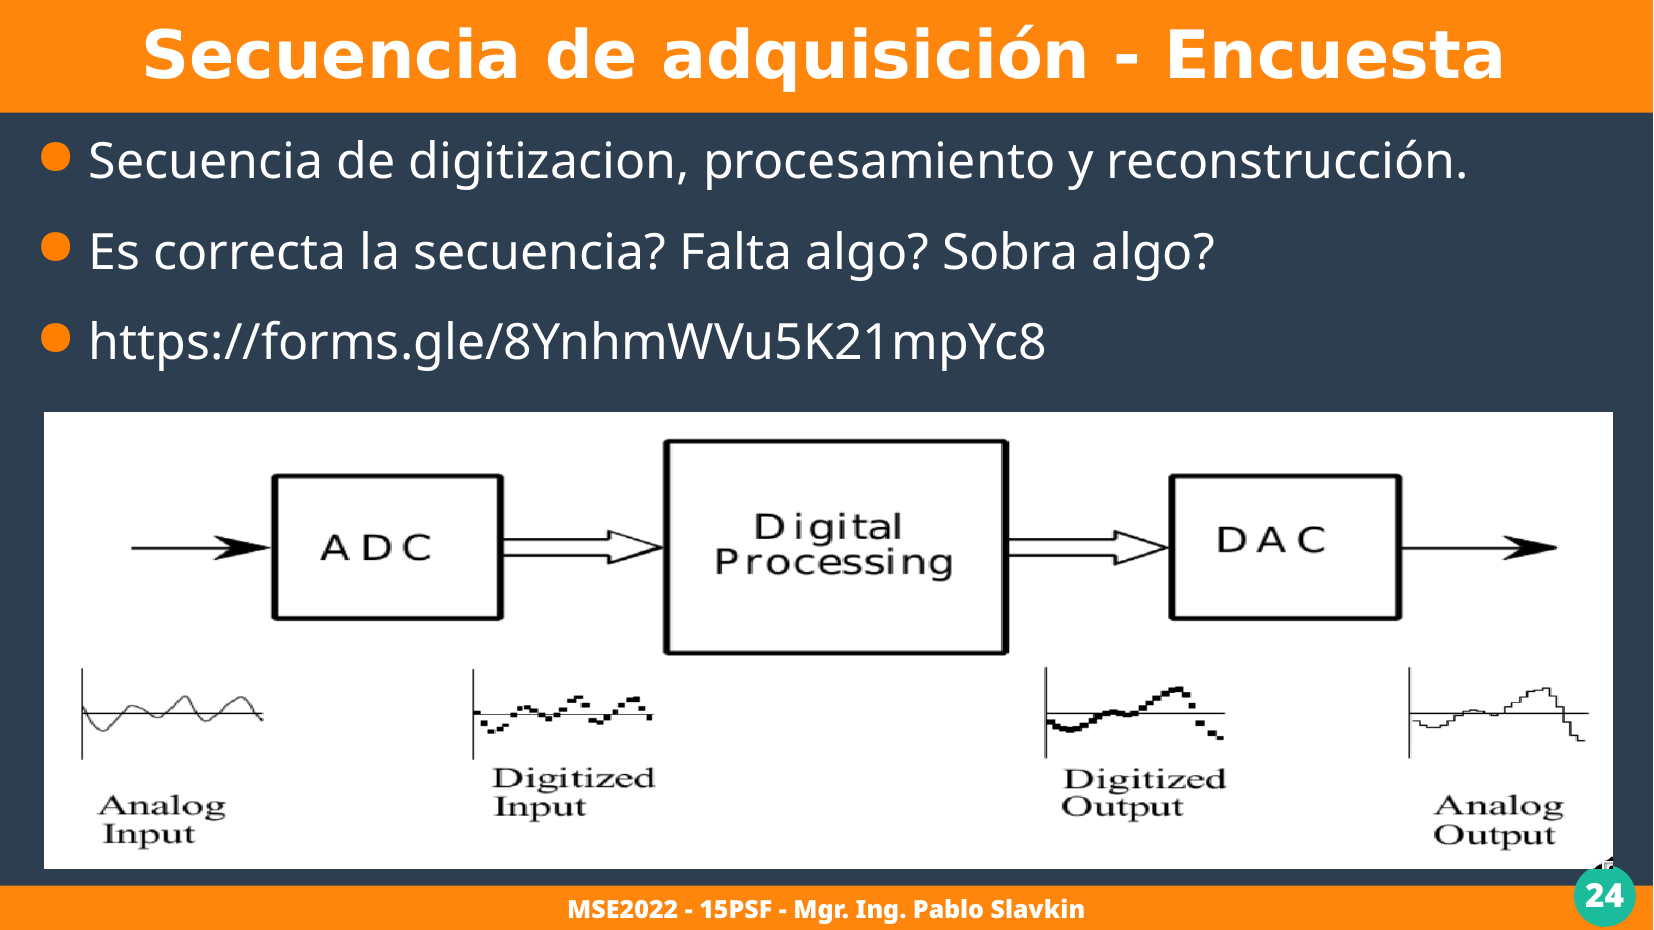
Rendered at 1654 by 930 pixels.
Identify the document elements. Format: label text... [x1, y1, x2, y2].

picture [44, 412, 1613, 869]
title Secuencia de adquisición - Encuesta [0, 16, 1651, 113]
list Secuencia de digitizacion, procesamiento y reconstrucción. Es correcta la secuencia? Falta algo? Sobra algo? https://forms.gle/8YnhmWVu5K21mpYc8 [18, 125, 1648, 375]
